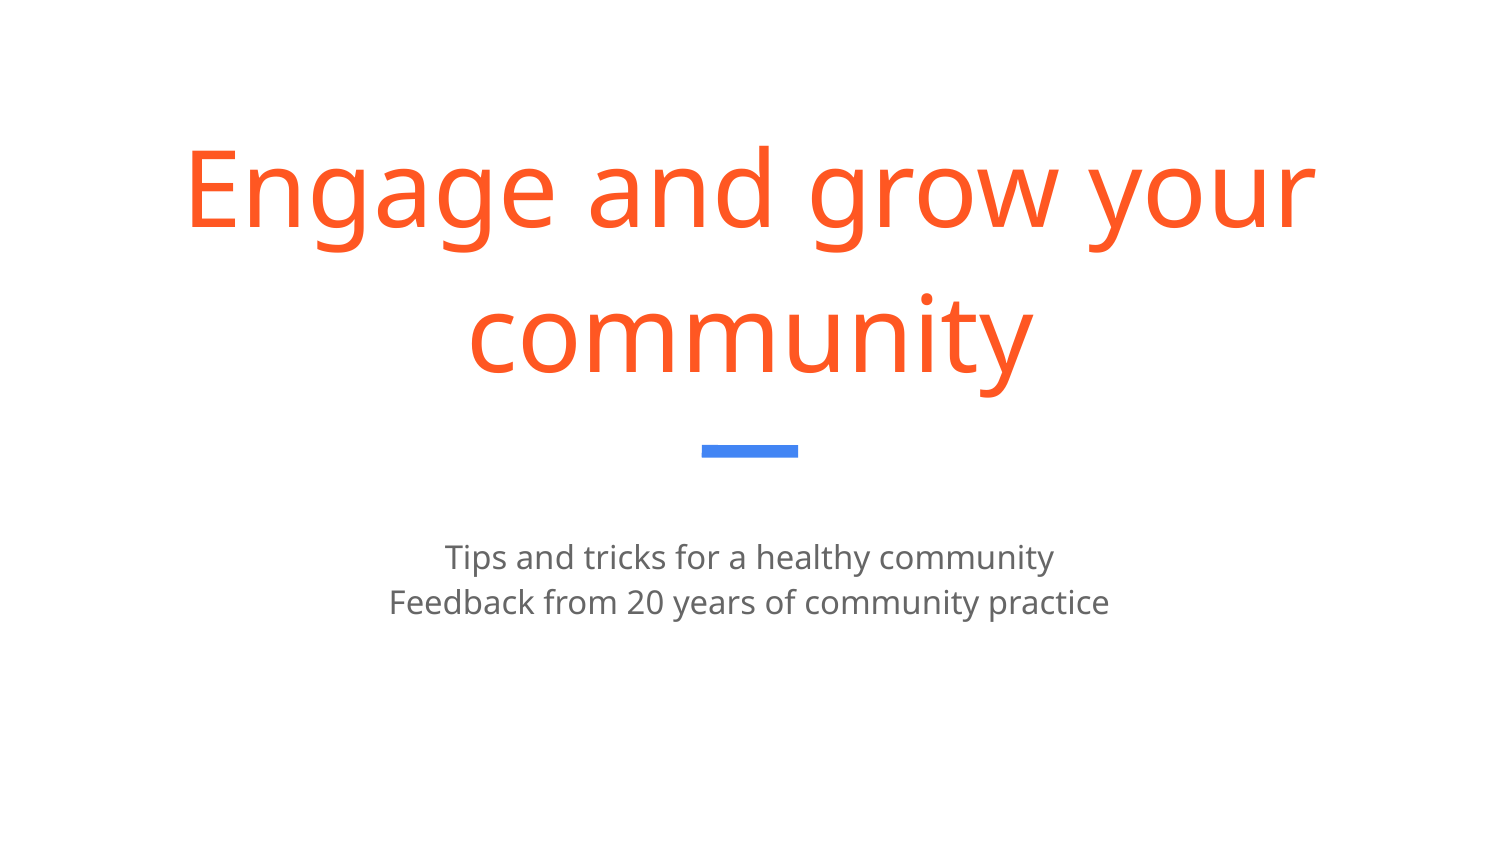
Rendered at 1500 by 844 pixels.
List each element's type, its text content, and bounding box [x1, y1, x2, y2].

title Engage and grow your community [51, 97, 1449, 419]
subtitle Tips and tricks for a healthy community Feedback from 20 years of community practice [51, 519, 1449, 640]
